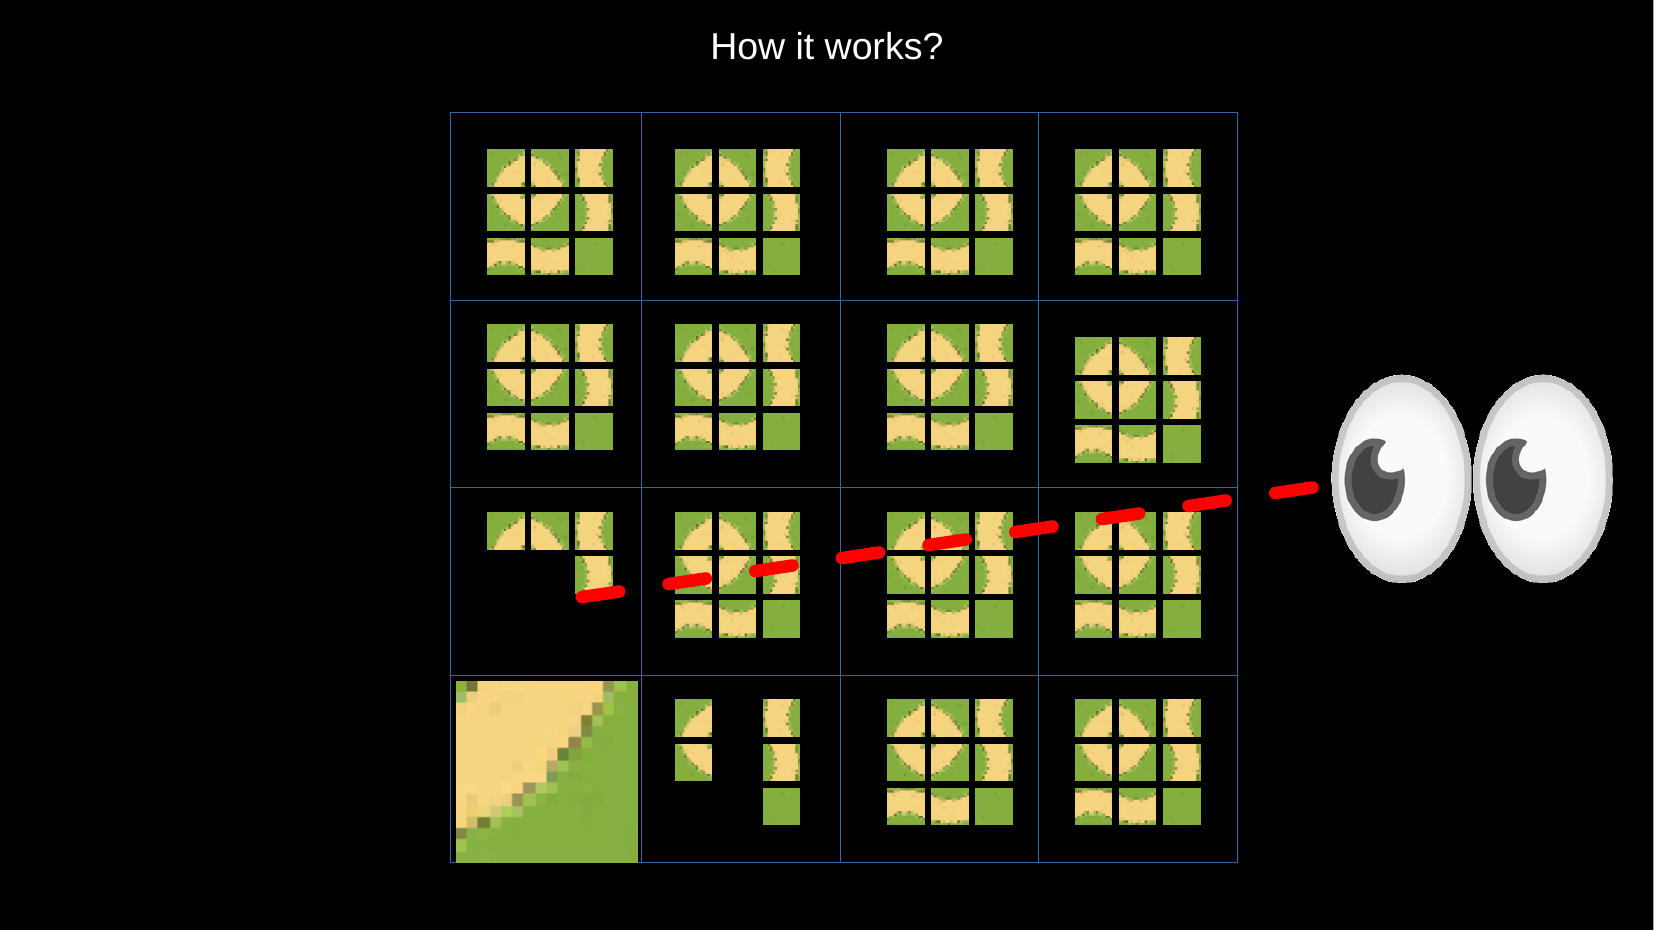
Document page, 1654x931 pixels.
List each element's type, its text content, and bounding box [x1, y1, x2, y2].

picture [887, 512, 925, 550]
picture [487, 512, 525, 550]
picture [931, 556, 969, 594]
picture [931, 512, 969, 538]
picture [975, 238, 1013, 275]
picture [975, 600, 1013, 638]
picture [763, 600, 800, 638]
picture [675, 512, 712, 550]
picture [1119, 149, 1156, 187]
picture [887, 149, 925, 187]
picture [531, 324, 569, 362]
picture [1075, 425, 1112, 463]
picture [1163, 381, 1201, 419]
picture [1163, 744, 1201, 781]
picture [1075, 512, 1112, 550]
picture [675, 369, 712, 406]
picture [1075, 699, 1112, 737]
picture [1163, 699, 1201, 737]
picture [1163, 337, 1201, 375]
picture [575, 369, 613, 406]
picture [931, 699, 969, 737]
picture [719, 556, 756, 594]
picture [1119, 699, 1156, 737]
picture [719, 238, 756, 275]
picture [1163, 149, 1201, 187]
picture [1163, 512, 1201, 550]
picture [931, 413, 969, 451]
picture [575, 512, 613, 550]
picture [675, 413, 712, 451]
picture [931, 149, 969, 187]
picture [575, 238, 613, 275]
picture [763, 369, 800, 406]
picture [1119, 425, 1156, 463]
picture [1163, 238, 1201, 275]
picture [931, 324, 969, 362]
picture [575, 149, 613, 187]
picture [975, 413, 1013, 451]
picture [887, 369, 925, 406]
picture [975, 149, 1013, 187]
picture [575, 324, 613, 362]
picture [887, 744, 925, 781]
picture [1163, 425, 1201, 463]
picture [763, 194, 800, 231]
picture [1075, 149, 1112, 187]
picture [887, 324, 925, 362]
picture [887, 194, 925, 231]
picture [975, 744, 1013, 781]
picture [931, 238, 969, 275]
picture [531, 194, 569, 231]
picture [487, 149, 525, 187]
picture [975, 194, 1013, 231]
picture [719, 512, 756, 550]
picture [763, 512, 800, 550]
picture [575, 194, 613, 231]
picture [1163, 600, 1201, 638]
picture [1075, 194, 1112, 231]
picture [763, 324, 800, 362]
picture [763, 238, 800, 275]
picture [763, 788, 800, 826]
picture [675, 324, 712, 362]
picture [1331, 374, 1613, 583]
picture [487, 369, 525, 406]
picture [719, 324, 756, 362]
picture [1075, 337, 1112, 375]
picture [719, 369, 756, 406]
picture [675, 699, 712, 737]
picture [945, 546, 969, 550]
picture [1075, 381, 1112, 419]
picture [531, 369, 569, 406]
picture [1119, 600, 1156, 638]
picture [763, 149, 800, 187]
picture [675, 582, 712, 594]
picture [575, 556, 613, 594]
picture [931, 369, 969, 406]
picture [675, 194, 712, 231]
picture [887, 600, 925, 638]
picture [931, 788, 969, 826]
picture [531, 149, 569, 187]
picture [931, 600, 969, 638]
picture [763, 556, 800, 594]
picture [975, 699, 1013, 737]
picture [931, 744, 969, 781]
picture [487, 194, 525, 231]
text_box How it works? [0, 18, 1654, 76]
picture [487, 324, 525, 362]
picture [531, 413, 569, 451]
picture [975, 324, 1013, 362]
picture [1119, 381, 1156, 419]
picture [975, 556, 1013, 594]
picture [1163, 788, 1201, 826]
picture [1119, 788, 1156, 826]
picture [1119, 744, 1156, 781]
picture [675, 238, 712, 275]
picture [719, 194, 756, 231]
picture [719, 149, 756, 187]
picture [675, 744, 712, 781]
picture [675, 149, 712, 187]
picture [719, 413, 756, 451]
picture [887, 788, 925, 826]
picture [763, 744, 800, 781]
picture [575, 413, 613, 451]
picture [1119, 337, 1156, 375]
picture [887, 556, 925, 594]
picture [1119, 194, 1156, 231]
picture [487, 238, 525, 275]
picture [1075, 744, 1112, 781]
picture [887, 699, 925, 737]
picture [719, 600, 756, 638]
picture [456, 681, 638, 863]
picture [763, 699, 800, 737]
picture [1163, 194, 1201, 231]
picture [1163, 556, 1201, 594]
picture [887, 413, 925, 451]
picture [887, 238, 925, 275]
picture [975, 369, 1013, 406]
picture [531, 238, 569, 275]
picture [675, 600, 712, 638]
picture [1075, 600, 1112, 638]
picture [975, 512, 1013, 550]
picture [1119, 556, 1156, 594]
picture [1075, 556, 1112, 594]
picture [1119, 512, 1156, 550]
picture [1075, 788, 1112, 826]
picture [487, 413, 525, 451]
picture [675, 556, 712, 576]
picture [1119, 238, 1156, 275]
picture [1075, 238, 1112, 275]
picture [531, 512, 569, 550]
picture [931, 194, 969, 231]
picture [975, 788, 1013, 826]
picture [763, 413, 800, 451]
